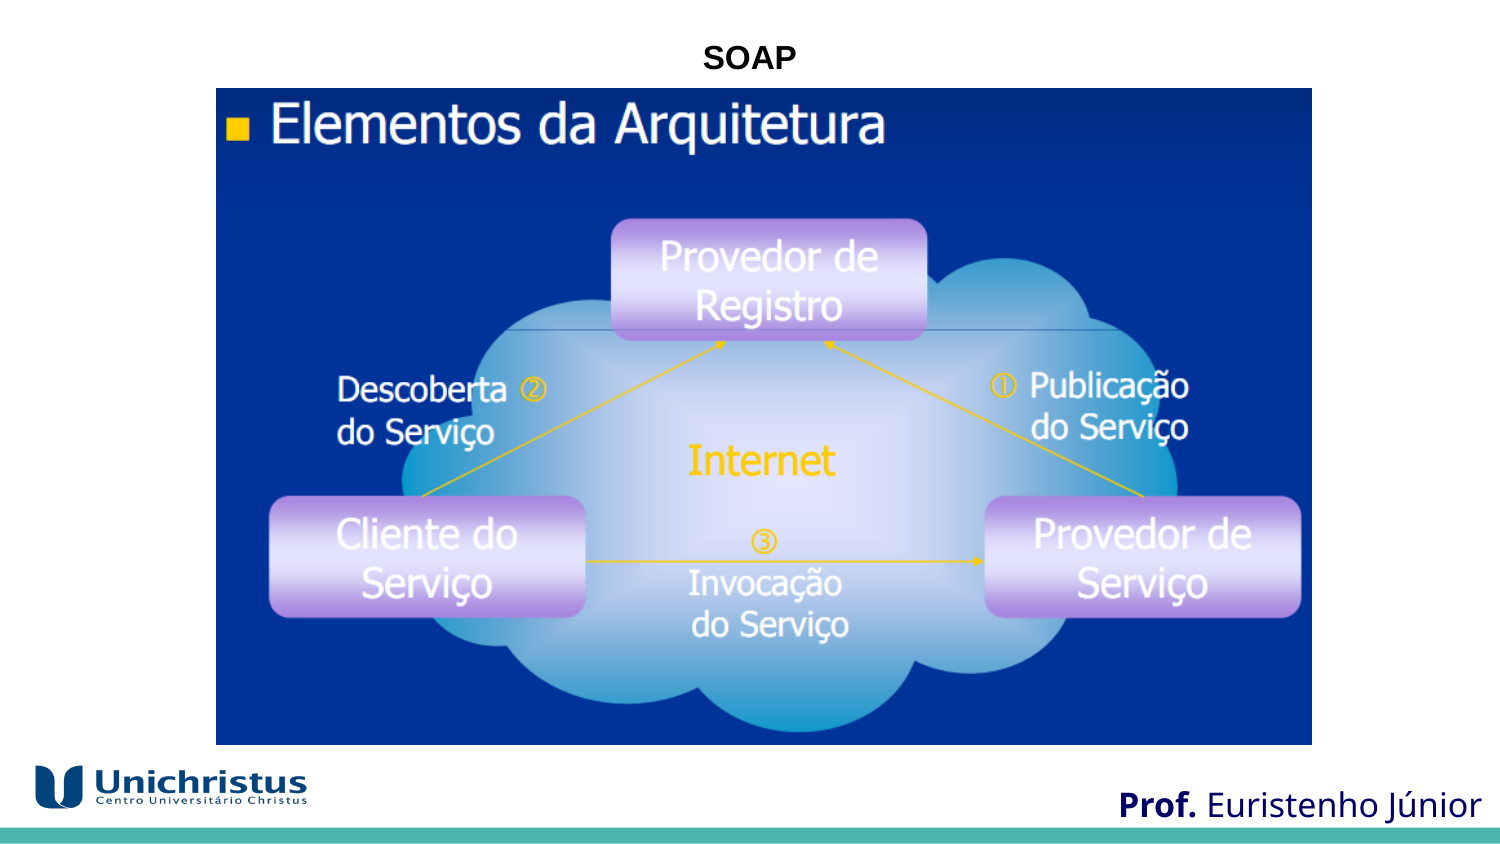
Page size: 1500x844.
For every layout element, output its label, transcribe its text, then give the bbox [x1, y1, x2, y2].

picture [31, 763, 311, 810]
text_box Prof. Euristenho Júnior [1103, 773, 1500, 829]
title SOAP [51, 20, 1449, 137]
picture [216, 88, 1312, 745]
